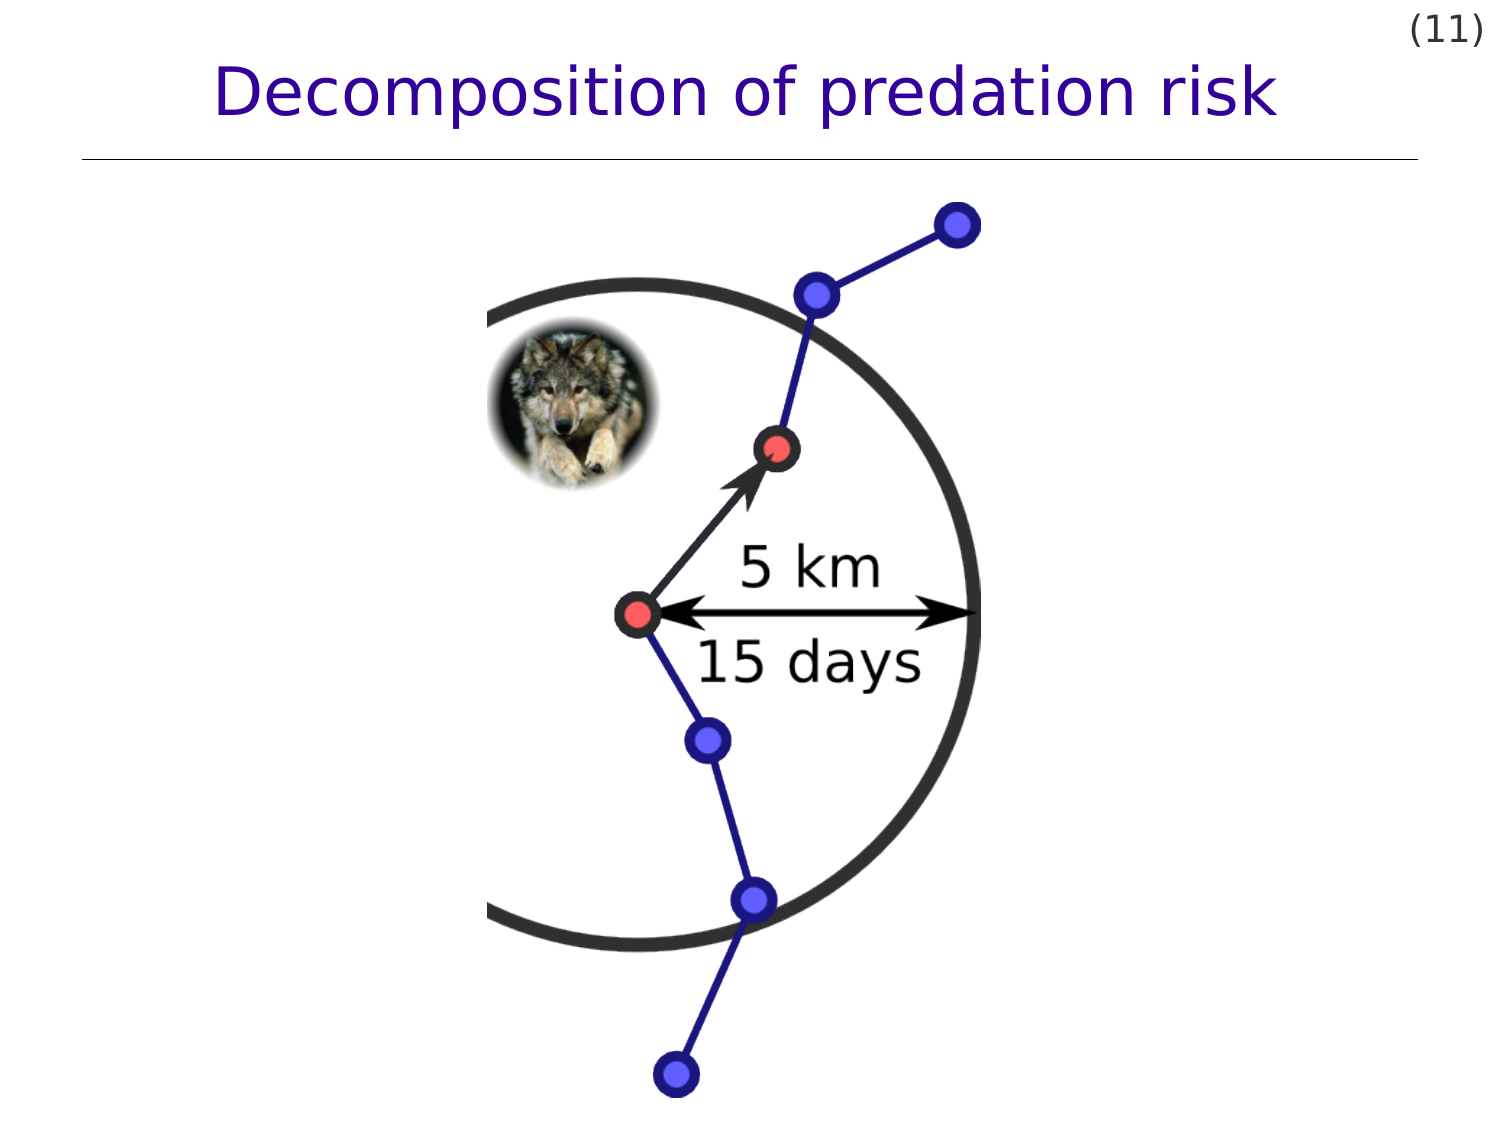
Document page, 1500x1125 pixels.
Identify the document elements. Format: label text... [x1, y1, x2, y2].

title Decomposition of predation risk [212, 42, 1288, 142]
picture [487, 202, 981, 1098]
text_box (11) [1393, 0, 1500, 102]
